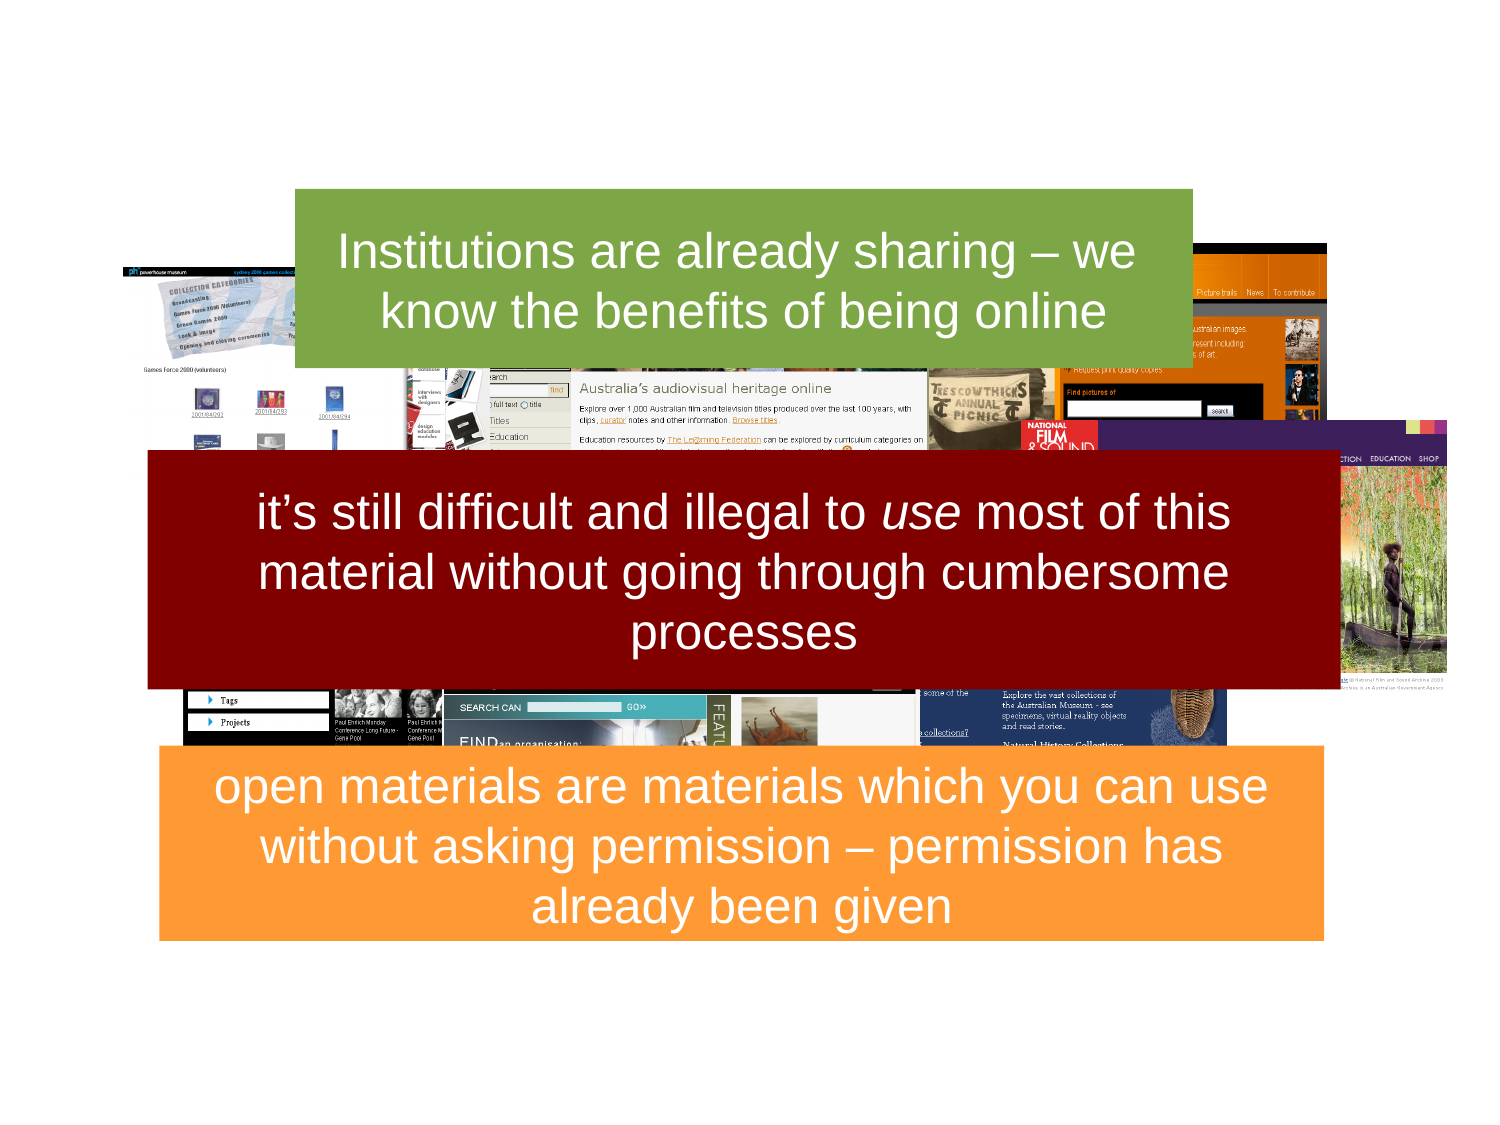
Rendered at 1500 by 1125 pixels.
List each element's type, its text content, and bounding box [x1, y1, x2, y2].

text_box open materials are materials which you can use without asking permission – permission has already been given [159, 745, 1325, 941]
picture [123, 243, 1447, 745]
text_box it’s still difficult and illegal to use most of this material without going through cumbersome processes [147, 450, 1341, 690]
text_box Institutions are already sharing – we know the benefits of being online [295, 188, 1193, 369]
